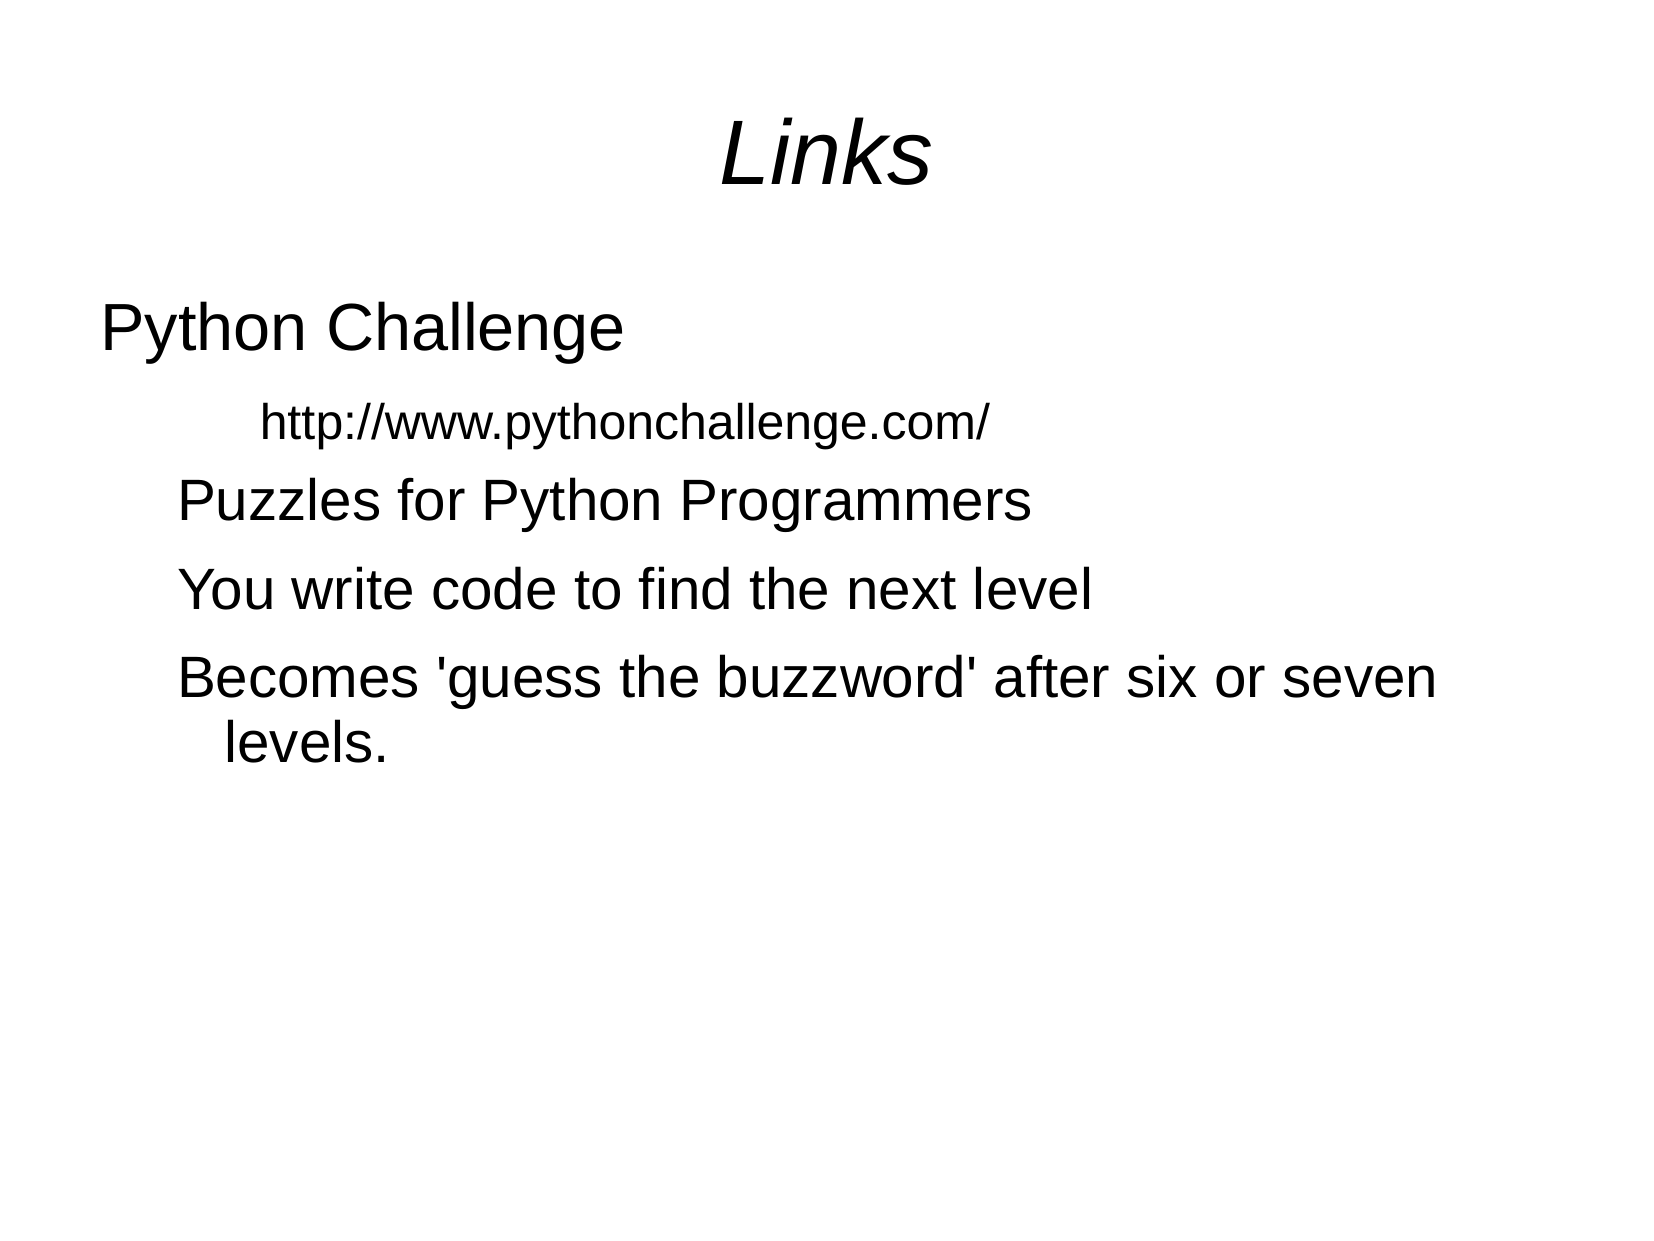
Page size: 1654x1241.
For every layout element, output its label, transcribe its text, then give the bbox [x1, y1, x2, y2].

list Python Challenge http://www.pythonchallenge.com/ Puzzles for Python Programmers You write code to find the next level Becomes 'guess the buzzword' after six or seven levels. [82, 290, 1571, 1094]
title Links [82, 56, 1571, 250]
